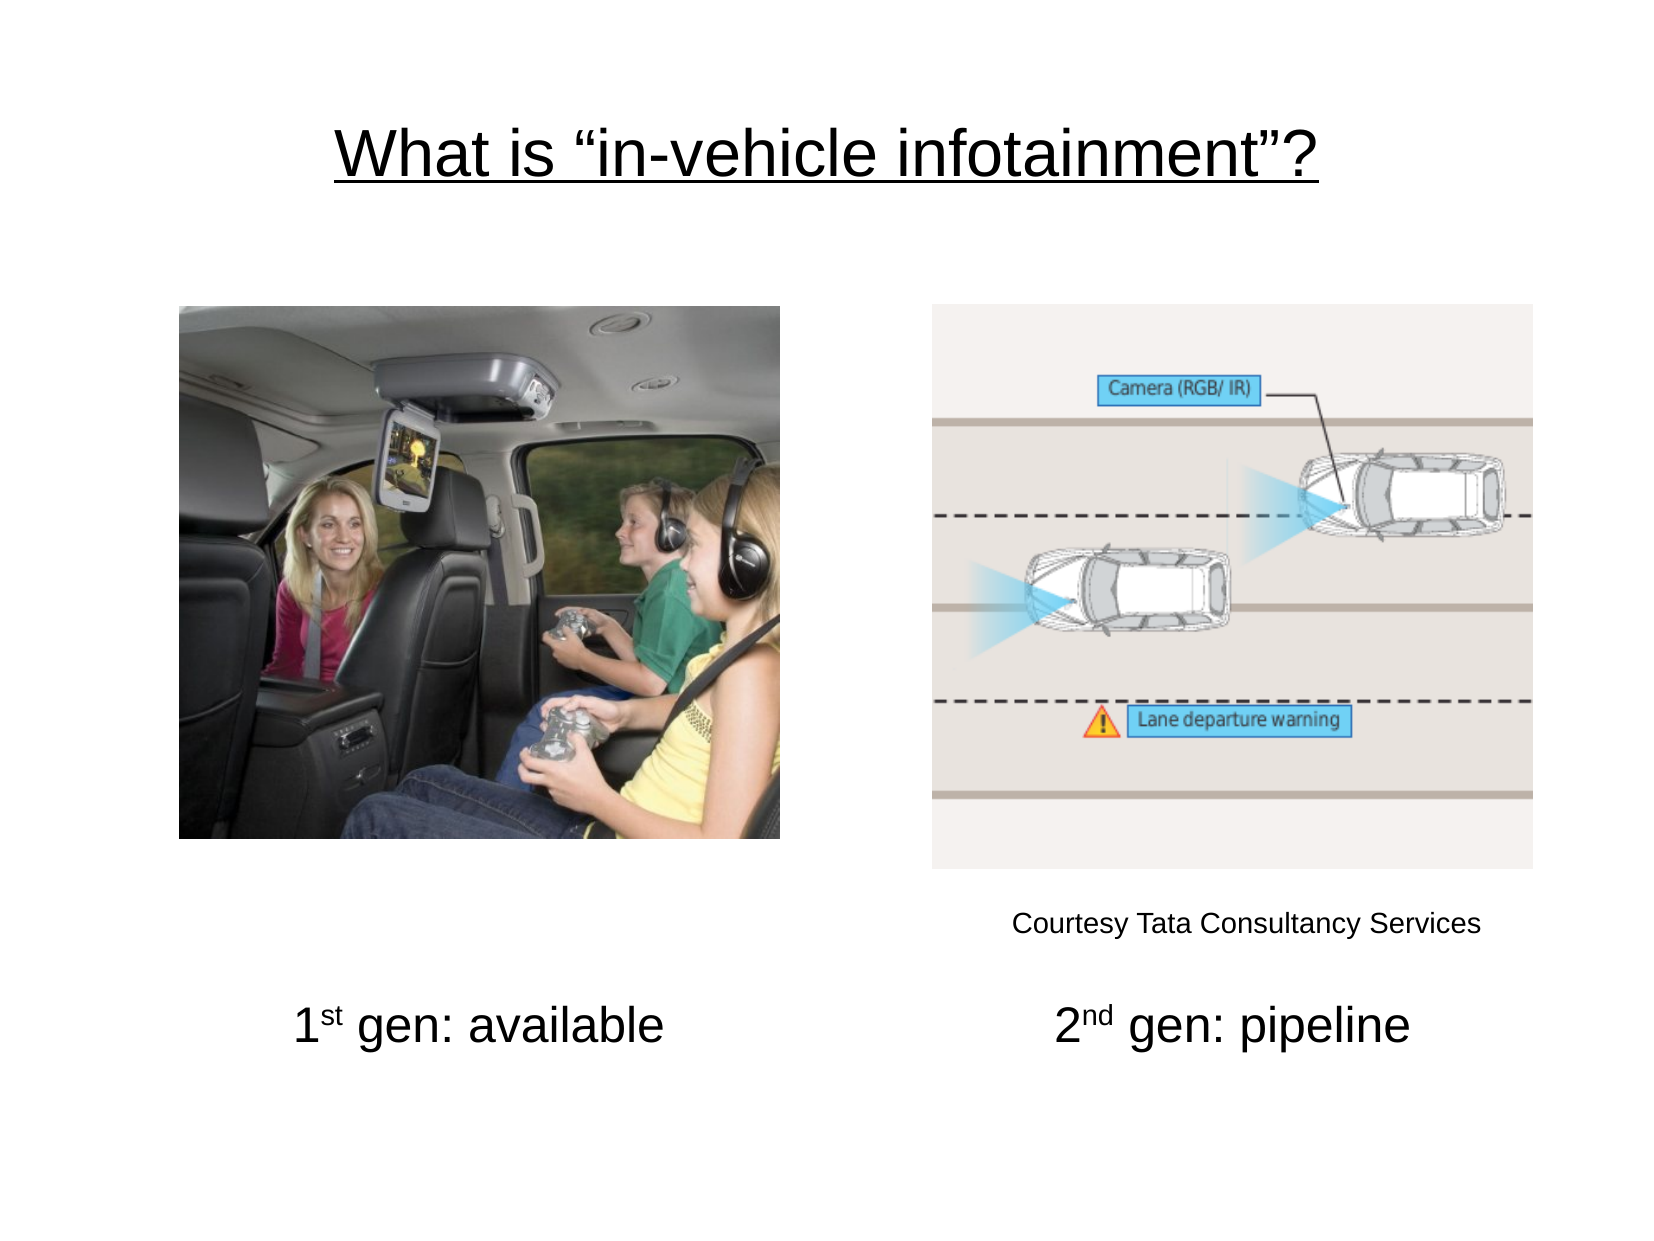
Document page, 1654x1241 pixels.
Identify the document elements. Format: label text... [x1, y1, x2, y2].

text_box 1st gen: available [278, 990, 681, 1063]
title What is “in-vehicle infotainment”? [82, 49, 1571, 257]
text_box Courtesy Tata Consultancy Services [997, 900, 1503, 948]
text_box 2nd gen: pipeline [1039, 990, 1427, 1063]
picture [932, 304, 1533, 869]
picture [179, 306, 780, 839]
